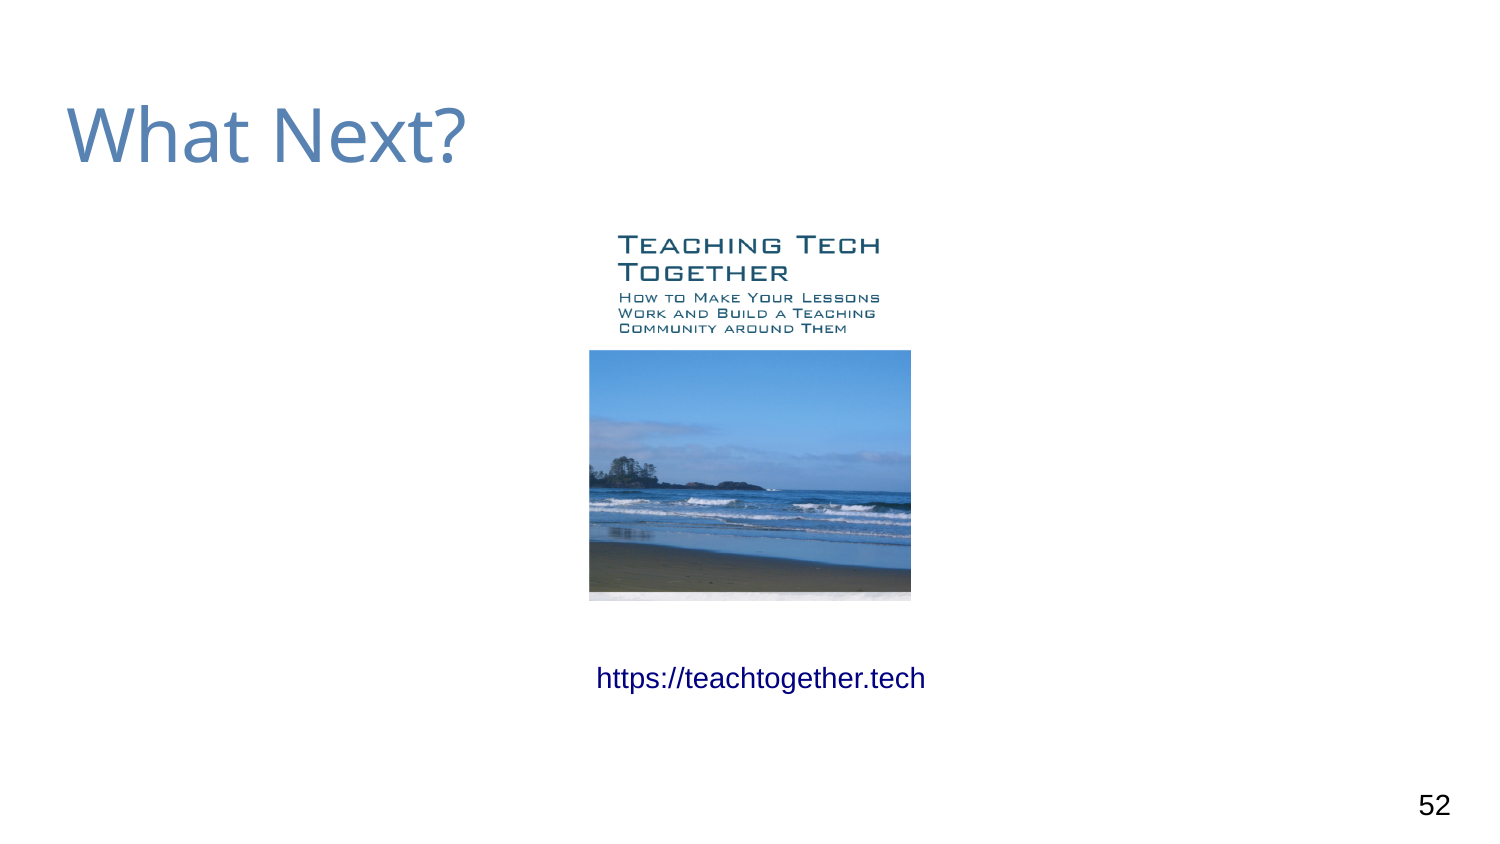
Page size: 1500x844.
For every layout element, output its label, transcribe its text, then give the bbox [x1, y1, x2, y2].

text_box https://teachtogether.tech [73, 644, 1449, 778]
title What Next? [51, 72, 1449, 167]
picture [589, 211, 911, 601]
